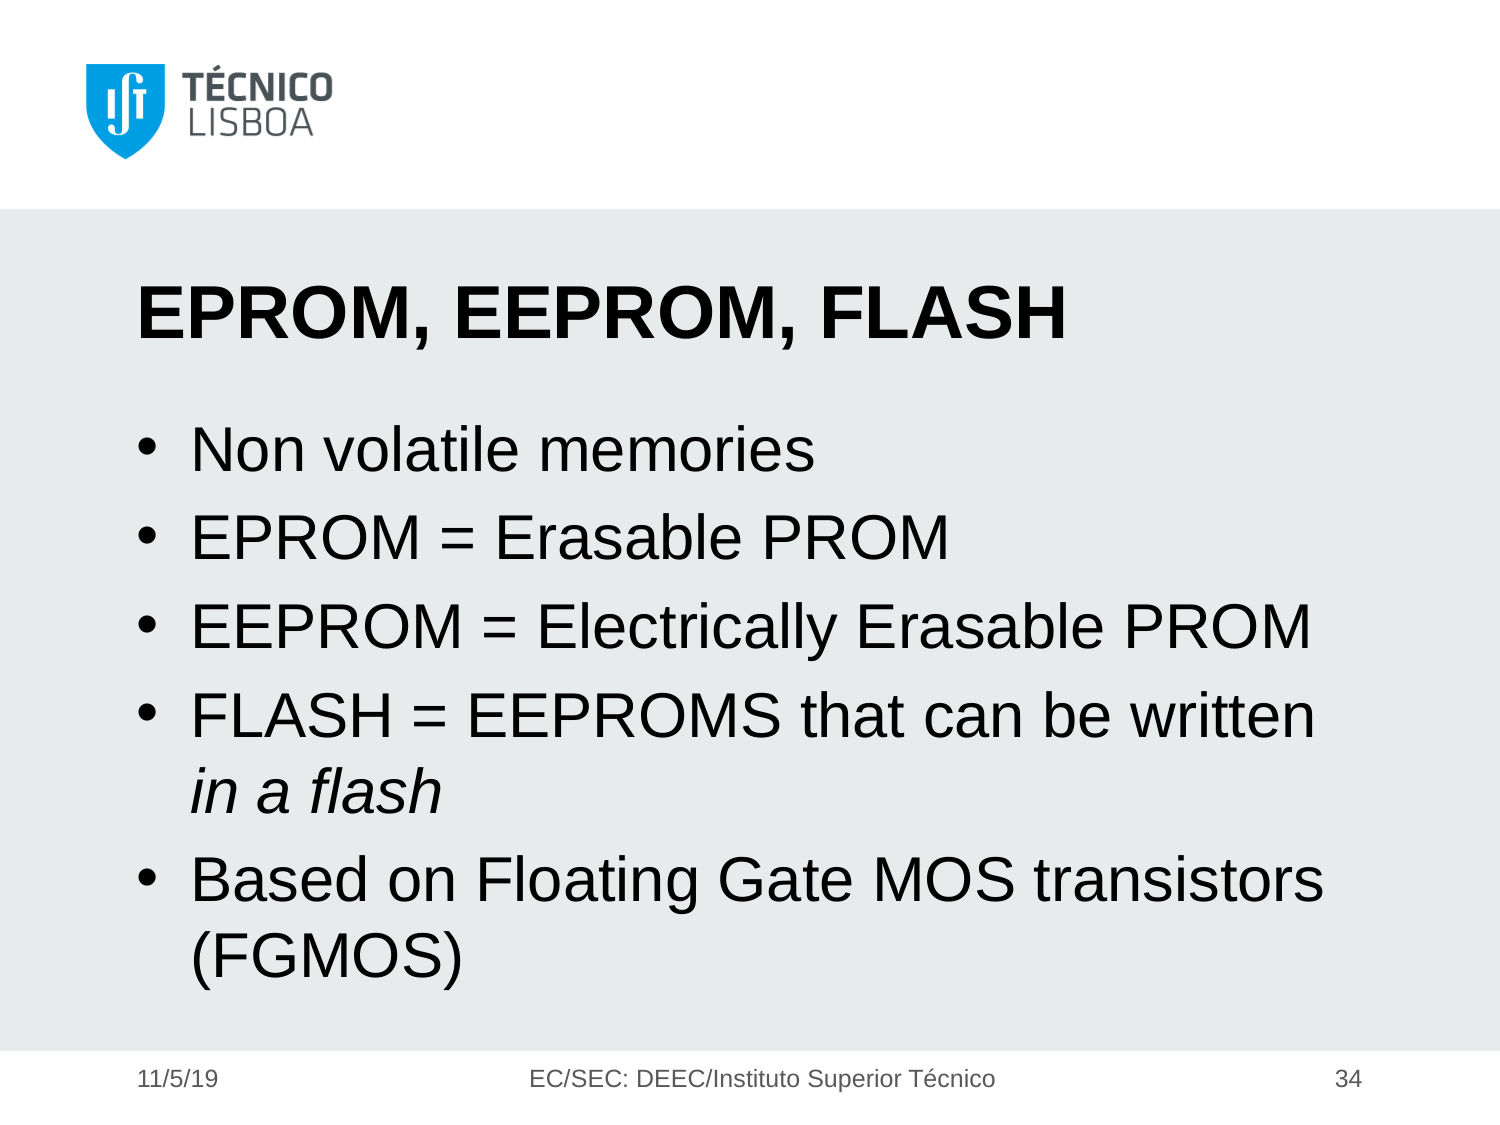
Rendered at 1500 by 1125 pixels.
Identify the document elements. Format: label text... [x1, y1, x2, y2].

slide_number 11/5/19 [121, 1052, 425, 1103]
list Non volatile memories EPROM = Erasable PROM EEPROM = Electrically Erasable PROM FLASH = EEPROMS that can be written in a flash Based on Floating Gate MOS transistors (FGMOS) [121, 400, 1378, 1005]
title EPROM, EEPROM, FLASH [121, 237, 1378, 381]
slide_number <number> [1077, 1052, 1378, 1103]
footer EC/SEC: DEEC/Instituto Superior Técnico [512, 1052, 1021, 1103]
picture [0, 0, 1500, 1125]
